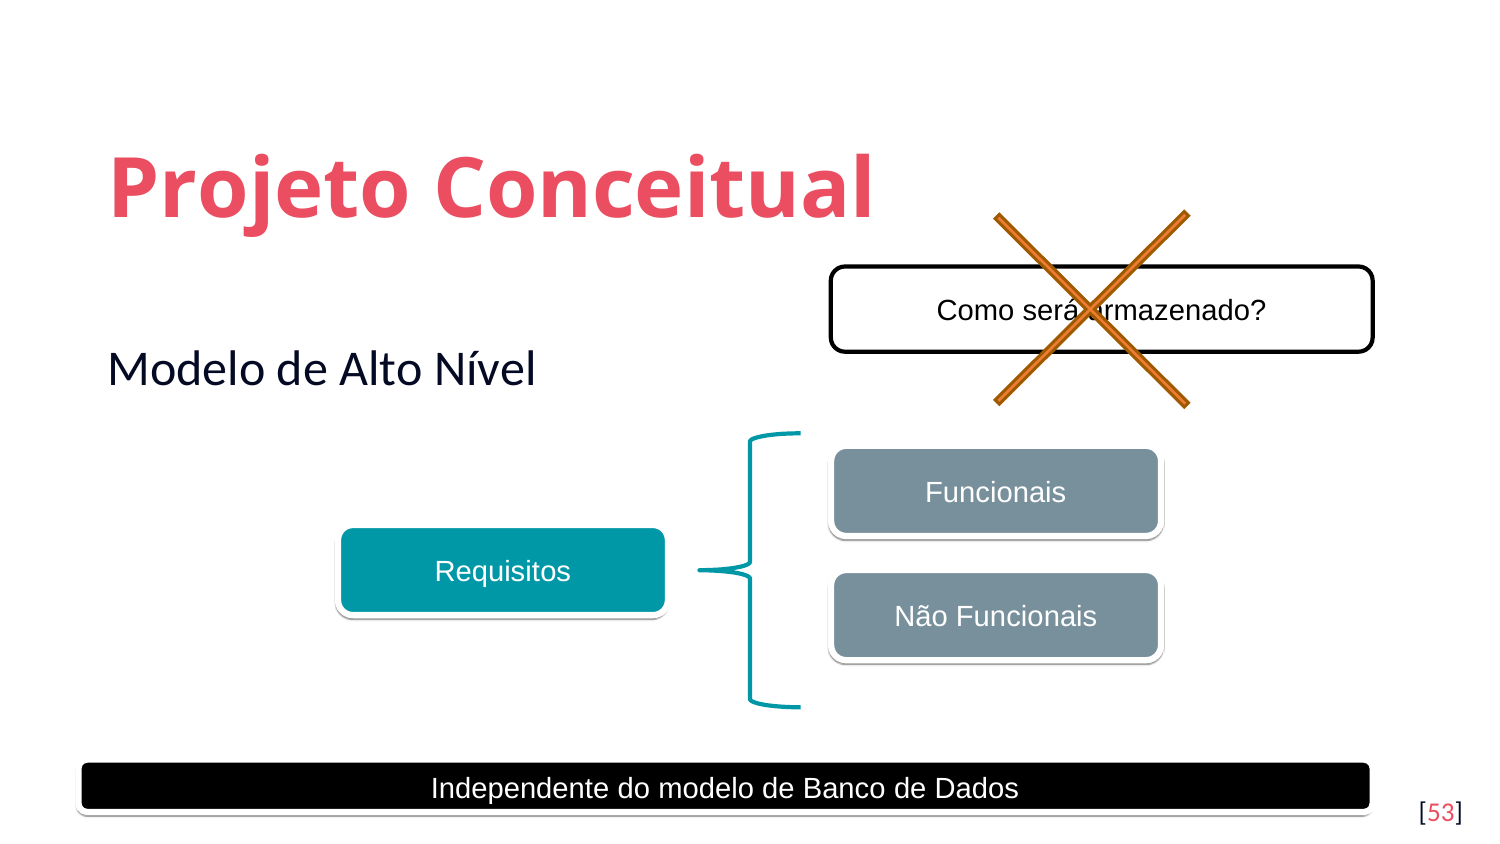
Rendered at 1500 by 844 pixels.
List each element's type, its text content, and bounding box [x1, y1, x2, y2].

text_box Requisitos [337, 524, 668, 616]
text_box Modelo de Alto Nível [92, 243, 1408, 749]
text_box Independente do modelo de Banco de Dados [78, 759, 1373, 813]
text_box Como será armazenado? [830, 266, 947, 352]
text_box Funcionais [831, 445, 1162, 536]
text_box Projeto Conceitual [92, 104, 1408, 243]
slide_number [53] [1403, 779, 1494, 844]
picture [947, 164, 1239, 455]
text_box Não Funcionais [831, 570, 1162, 661]
text_box [699, 433, 801, 708]
text_box Como será armazenado? [1239, 266, 1373, 352]
